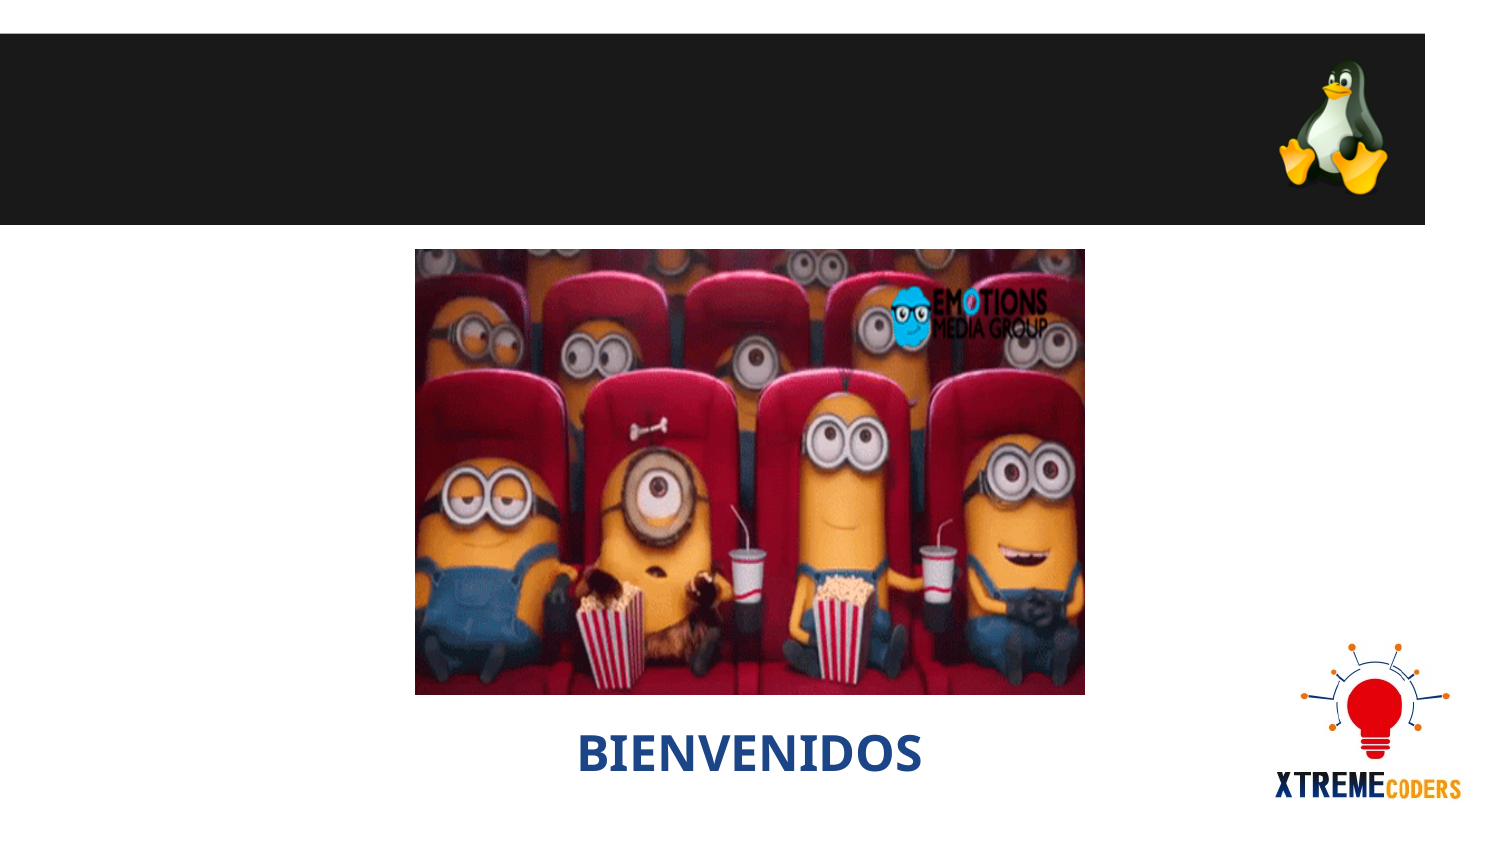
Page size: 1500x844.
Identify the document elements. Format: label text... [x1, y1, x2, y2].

picture [415, 249, 1085, 695]
picture [1263, 58, 1402, 197]
picture [1275, 640, 1465, 804]
text_box BIENVENIDOS [503, 695, 996, 830]
